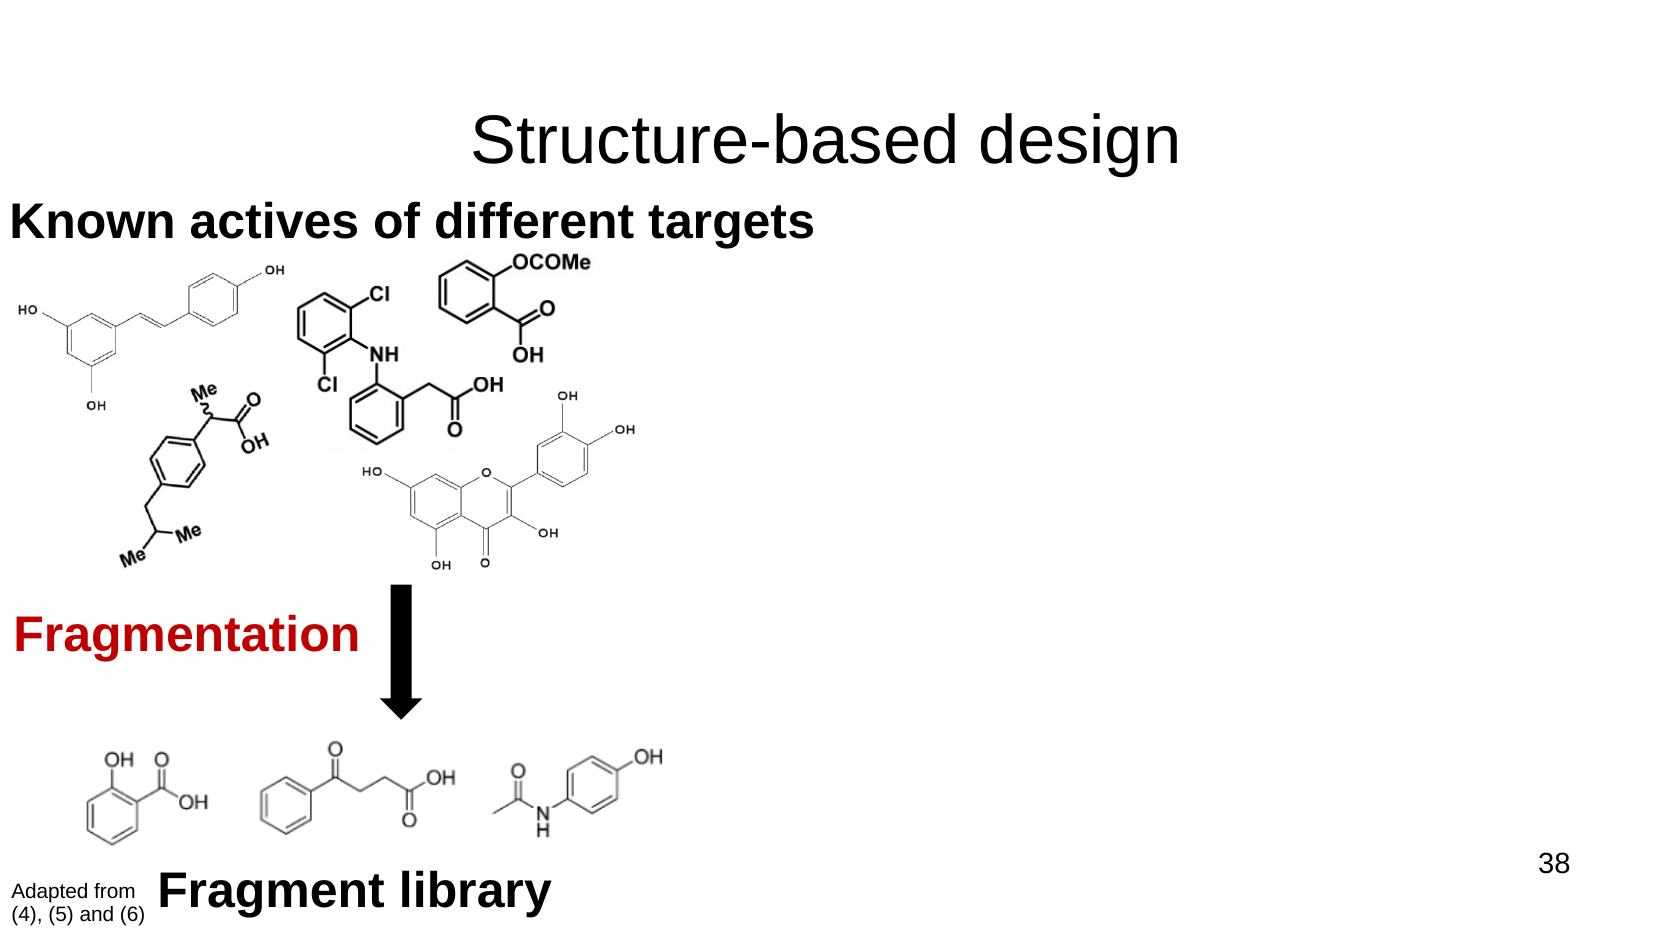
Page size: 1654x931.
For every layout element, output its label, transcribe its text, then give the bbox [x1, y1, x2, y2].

text_box Known actives of different targets [0, 181, 839, 316]
text_box Adapted from (4), (5) and (6) [0, 872, 168, 931]
text_box Fragment library [65, 849, 644, 931]
picture [17, 316, 652, 588]
text_box [391, 585, 420, 716]
picture [66, 727, 695, 854]
title Structure-based design [113, 49, 1540, 230]
text_box Fragmentation [0, 594, 404, 730]
